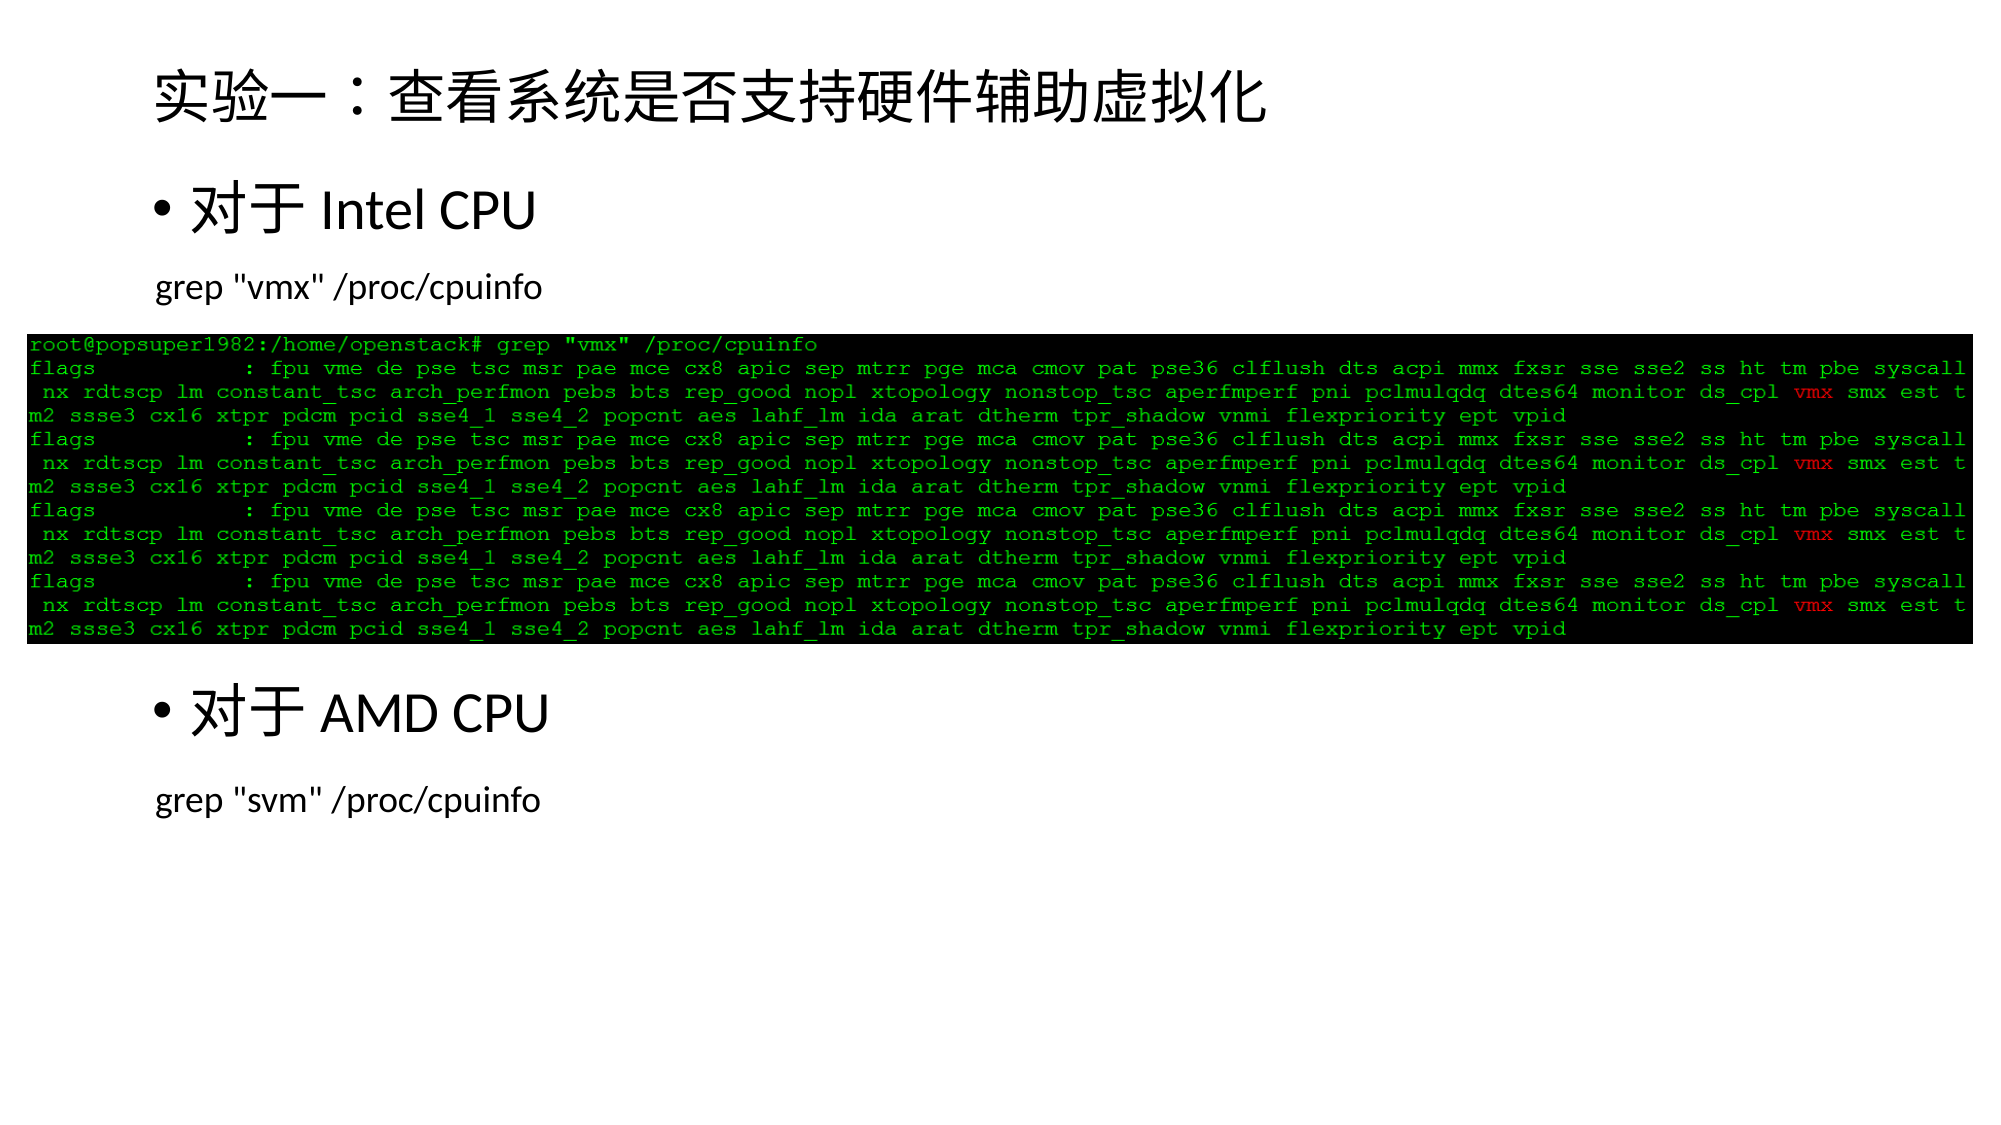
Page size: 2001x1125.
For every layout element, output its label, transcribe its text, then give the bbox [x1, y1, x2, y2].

picture [27, 334, 1973, 644]
title 实验一：查看系统是否支持硬件辅助虚拟化 [137, 59, 1863, 140]
list 对于Intel CPU 对于AMD CPU [137, 171, 1863, 334]
list 对于Intel CPU 对于AMD CPU [137, 644, 1863, 1014]
text_box grep "vmx" /proc/cpuinfo [140, 254, 559, 315]
text_box grep "svm" /proc/cpuinfo [140, 767, 557, 828]
